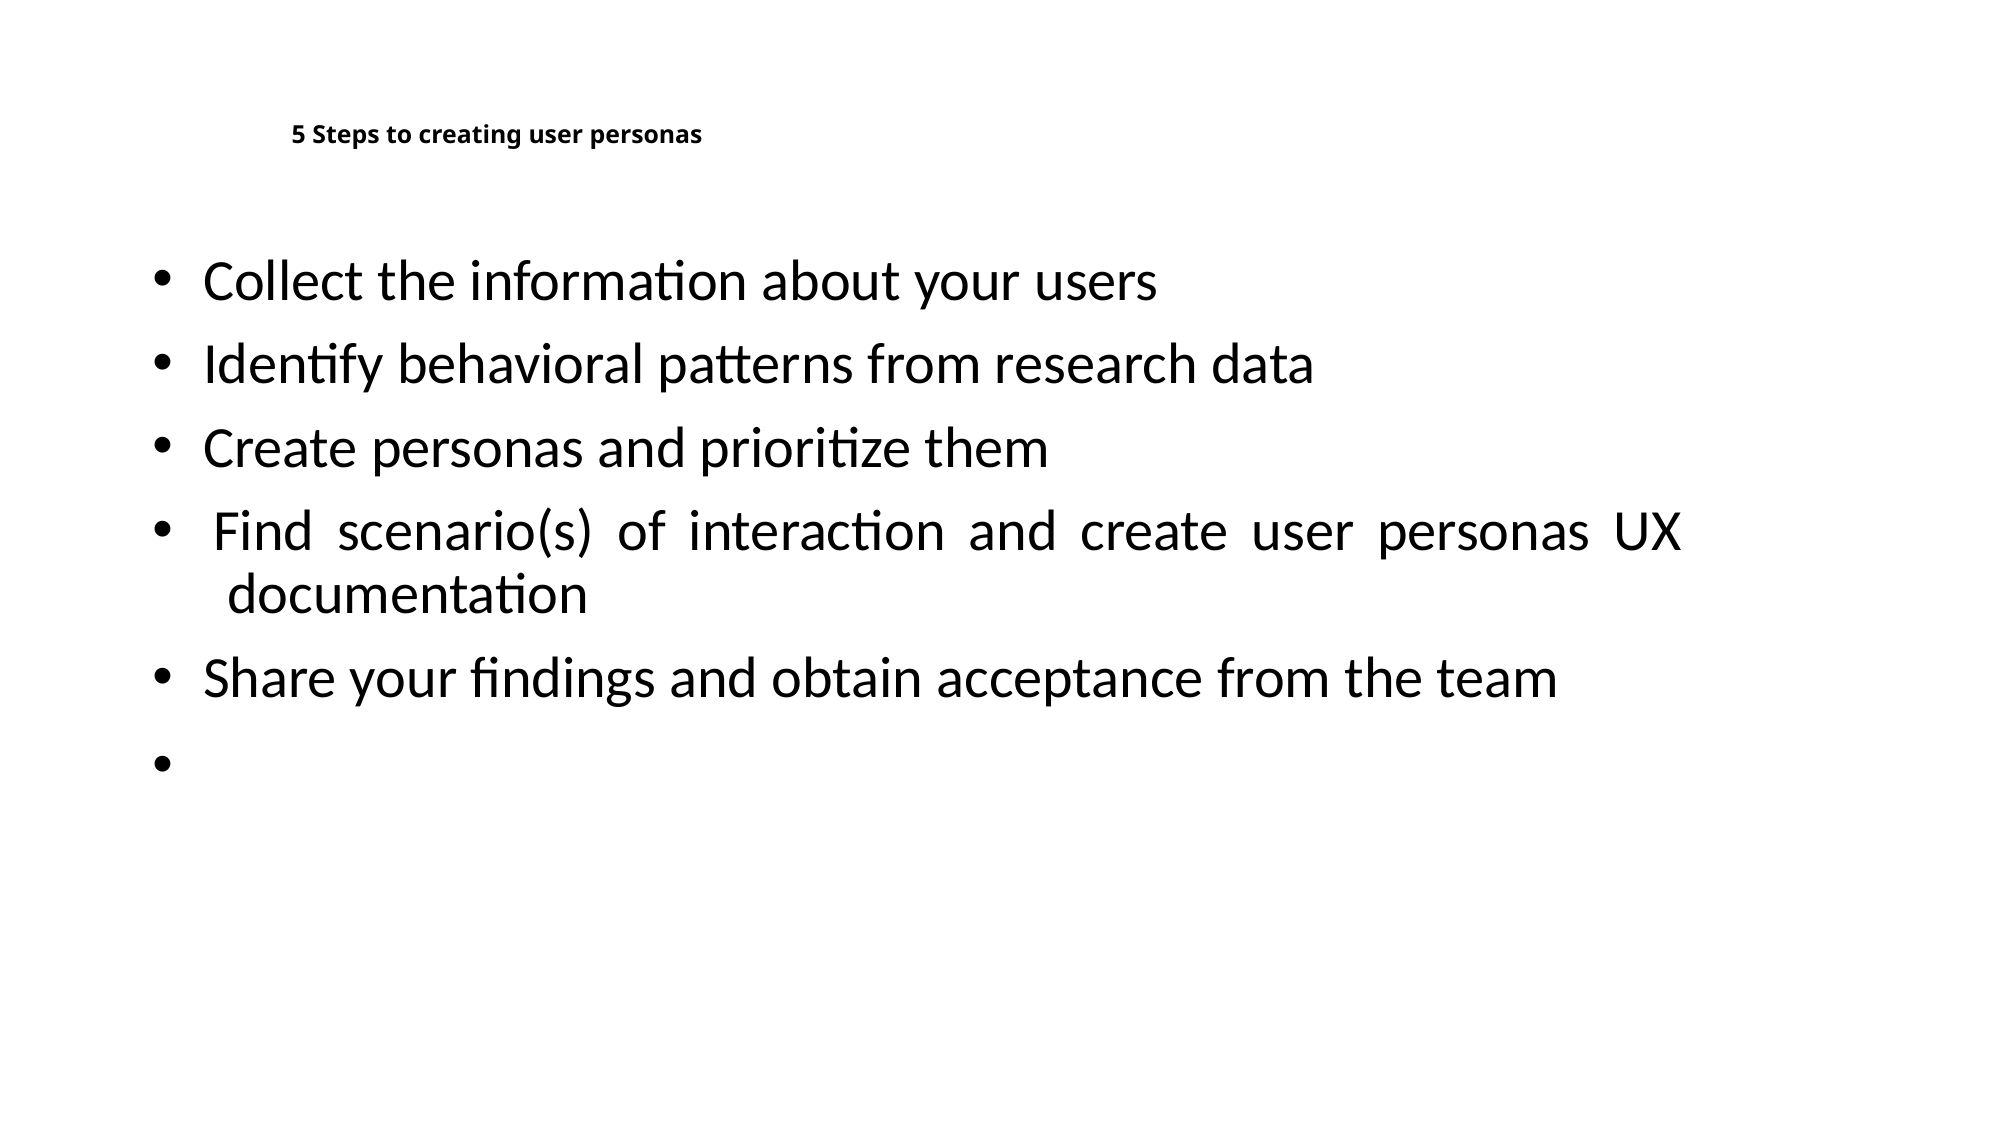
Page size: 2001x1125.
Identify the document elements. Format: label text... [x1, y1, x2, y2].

list Collect the information about your users Identify behavioral patterns from research data Create personas and prioritize them Find scenario(s) of interaction and create user personas UX documentation Share your findings and obtain acceptance from the team [137, 200, 1863, 1014]
title 5 Steps to creating user personas [257, 59, 1863, 200]
